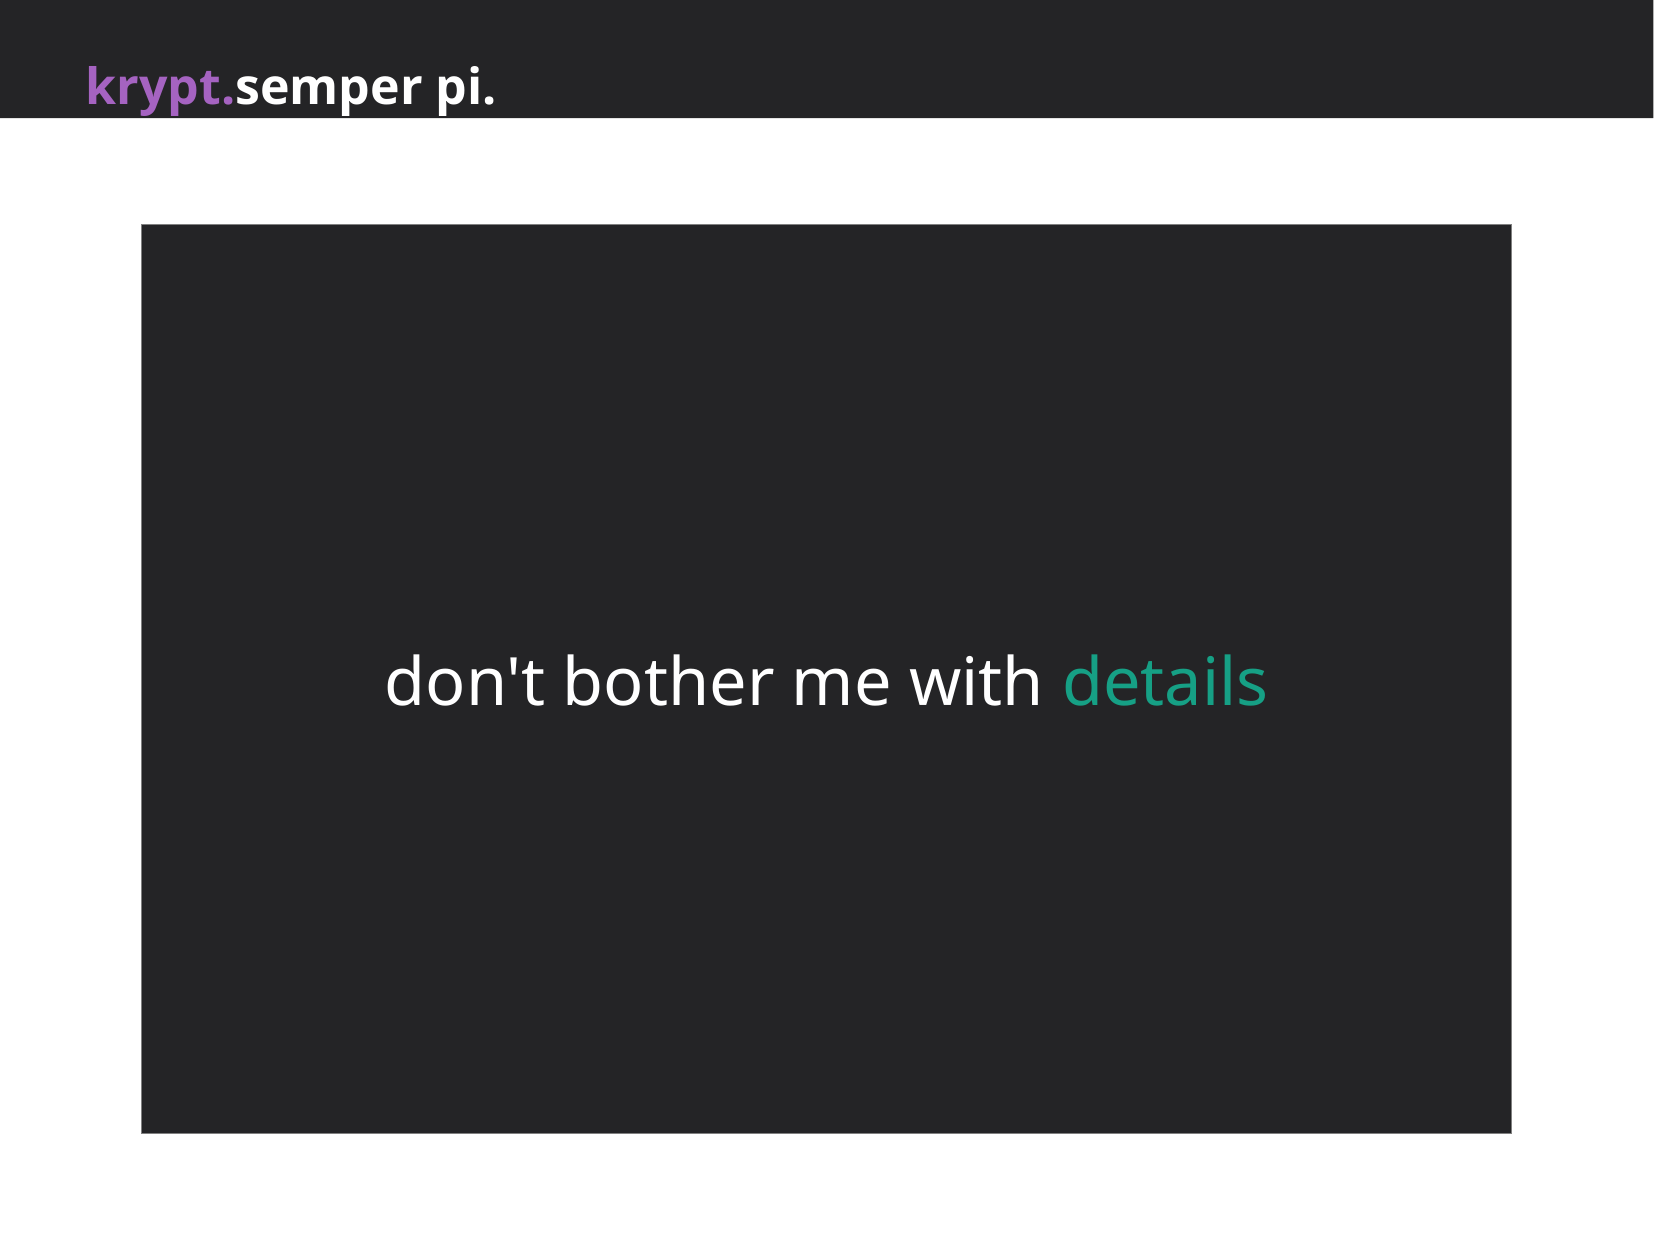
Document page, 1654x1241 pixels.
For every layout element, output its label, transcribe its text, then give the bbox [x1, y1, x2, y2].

text_box krypt.semper pi. [70, 43, 544, 119]
text_box [0, 0, 1654, 119]
text_box don't bother me with details [141, 224, 1512, 1134]
